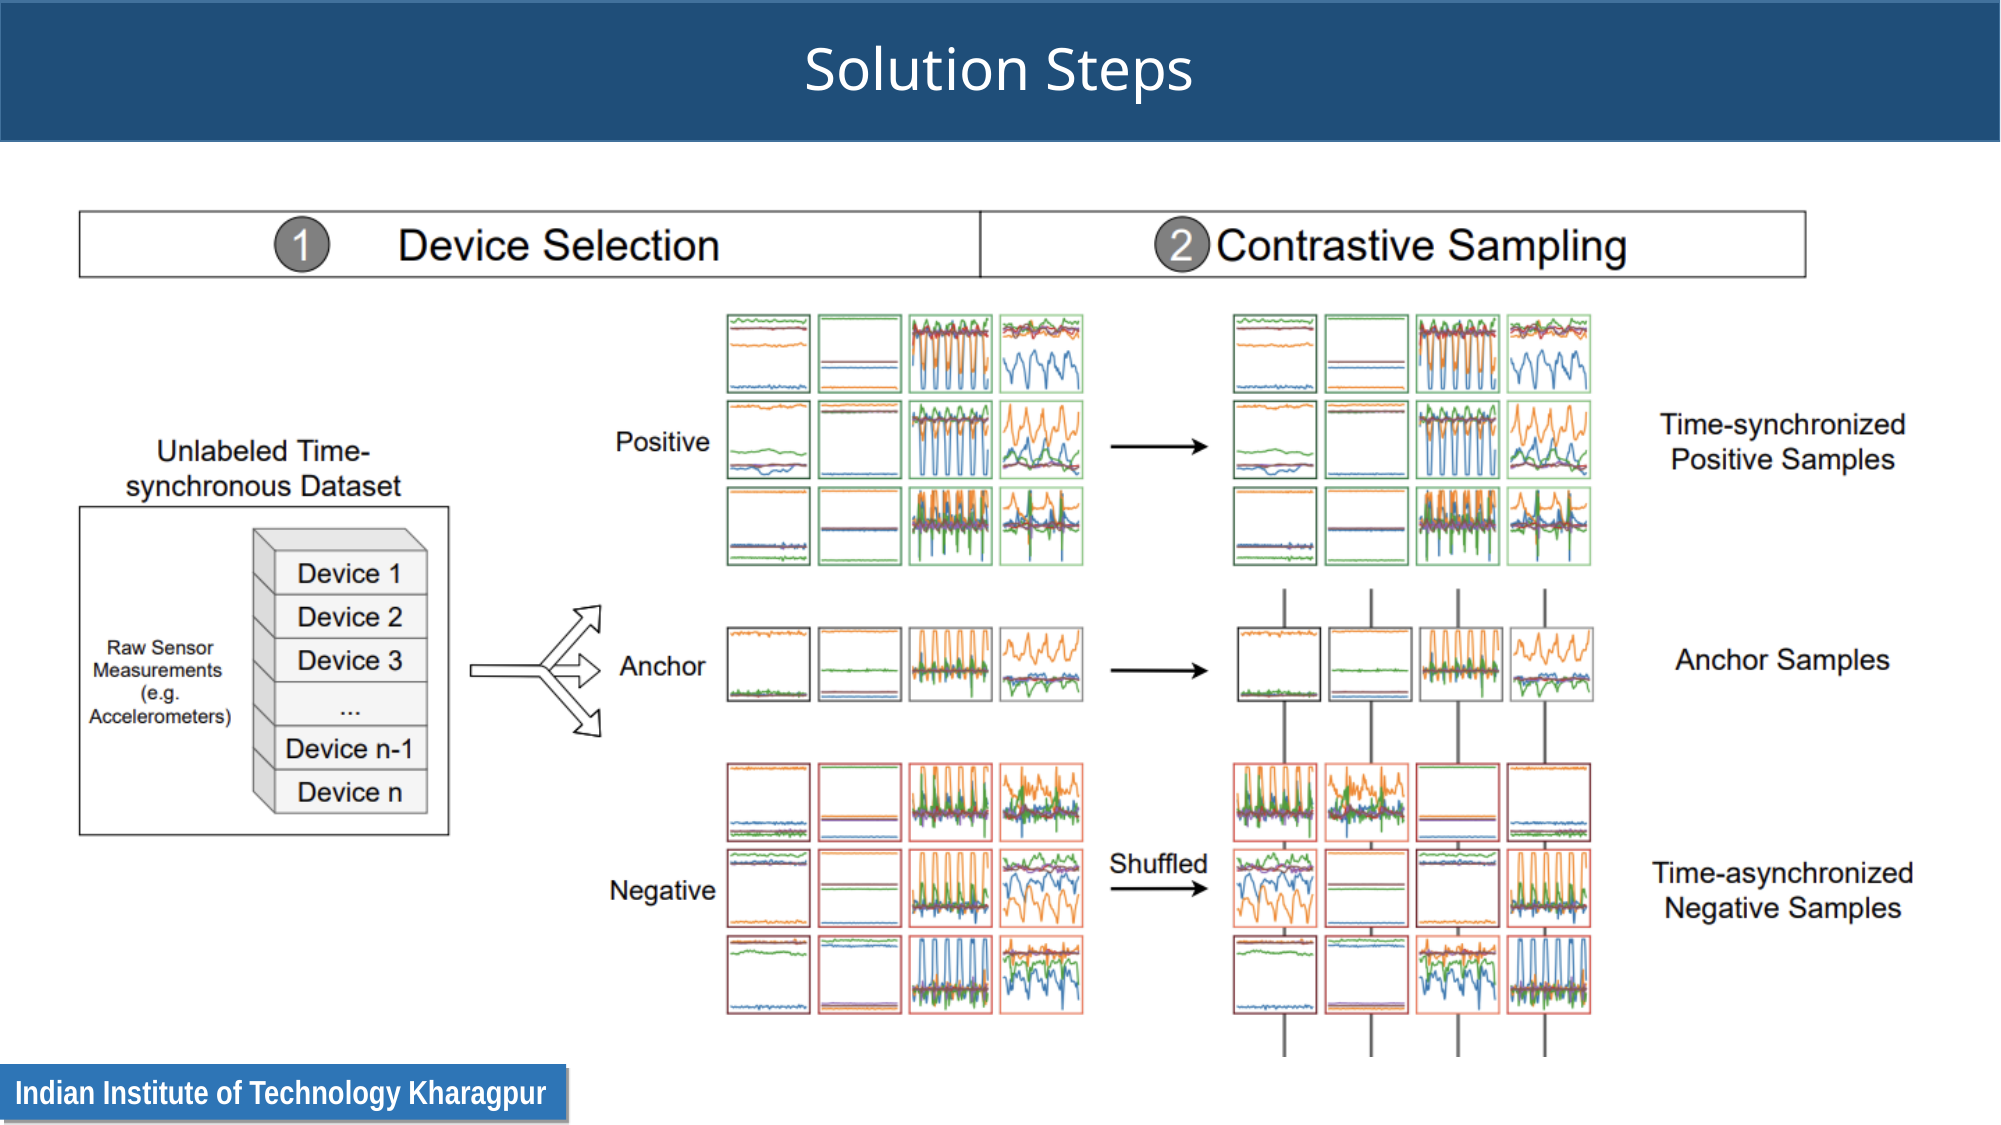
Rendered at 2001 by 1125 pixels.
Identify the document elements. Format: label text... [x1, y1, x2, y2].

title Solution Steps [0, 1, 2000, 141]
picture [43, 157, 1957, 1057]
